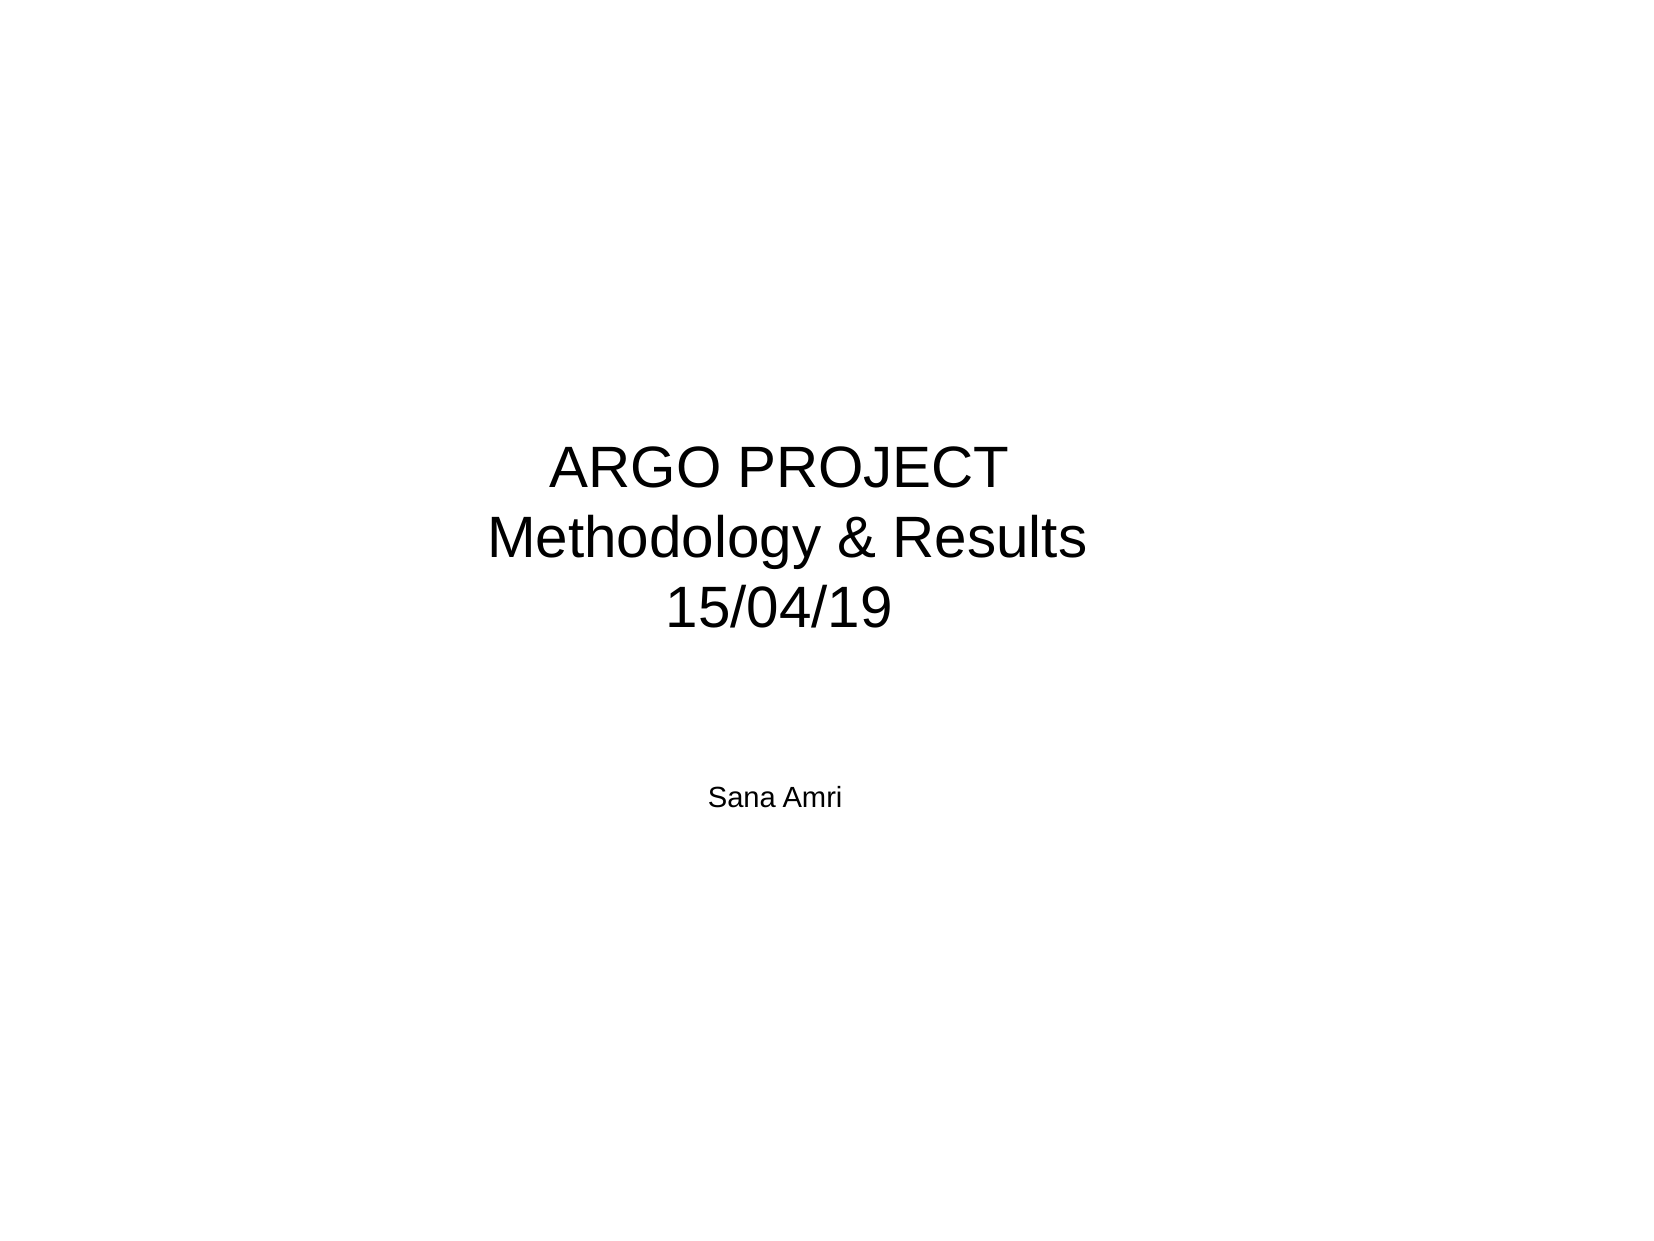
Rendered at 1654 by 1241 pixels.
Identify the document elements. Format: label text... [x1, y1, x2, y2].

text_box ARGO PROJECT Methodology & Results 15/04/19 Sana Amri [283, 421, 1276, 837]
